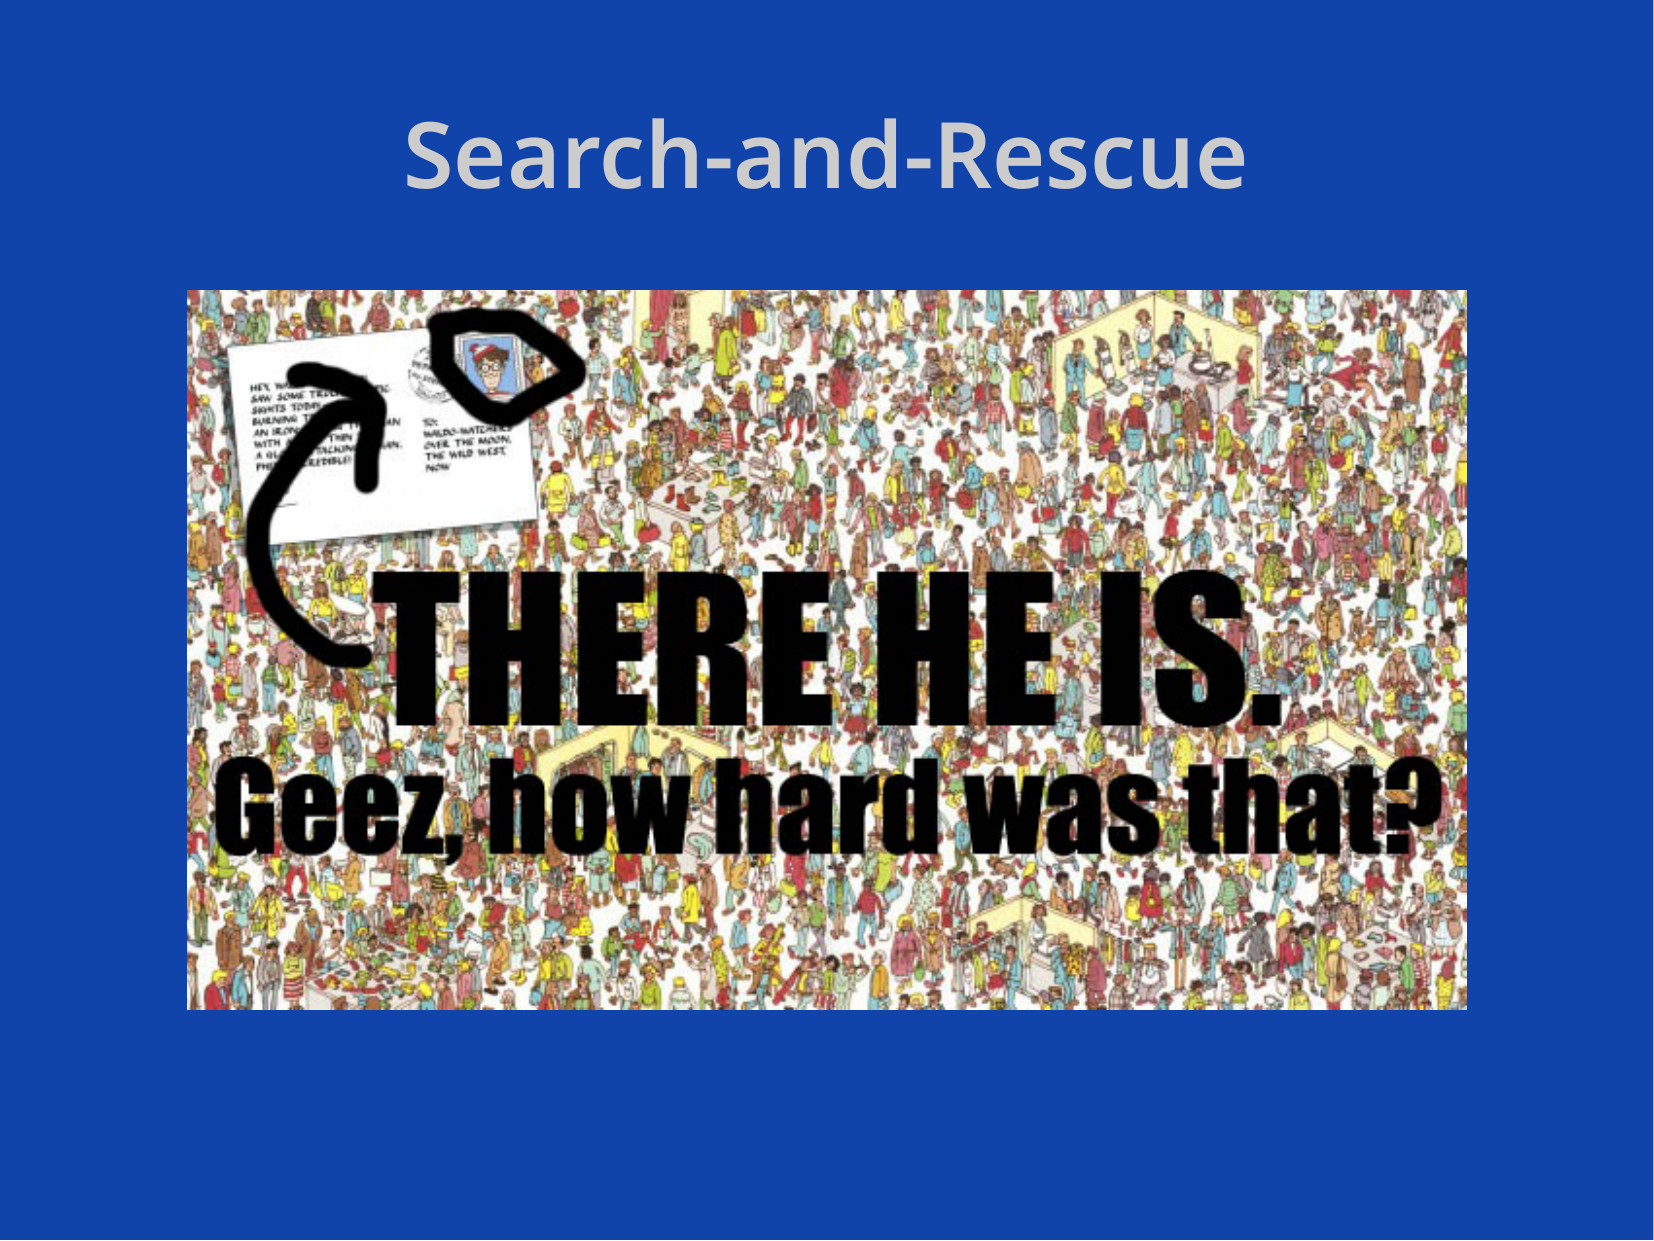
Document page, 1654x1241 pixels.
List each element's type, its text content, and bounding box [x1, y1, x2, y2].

picture [187, 290, 1467, 1010]
title Search-and-Rescue [82, 49, 1571, 257]
